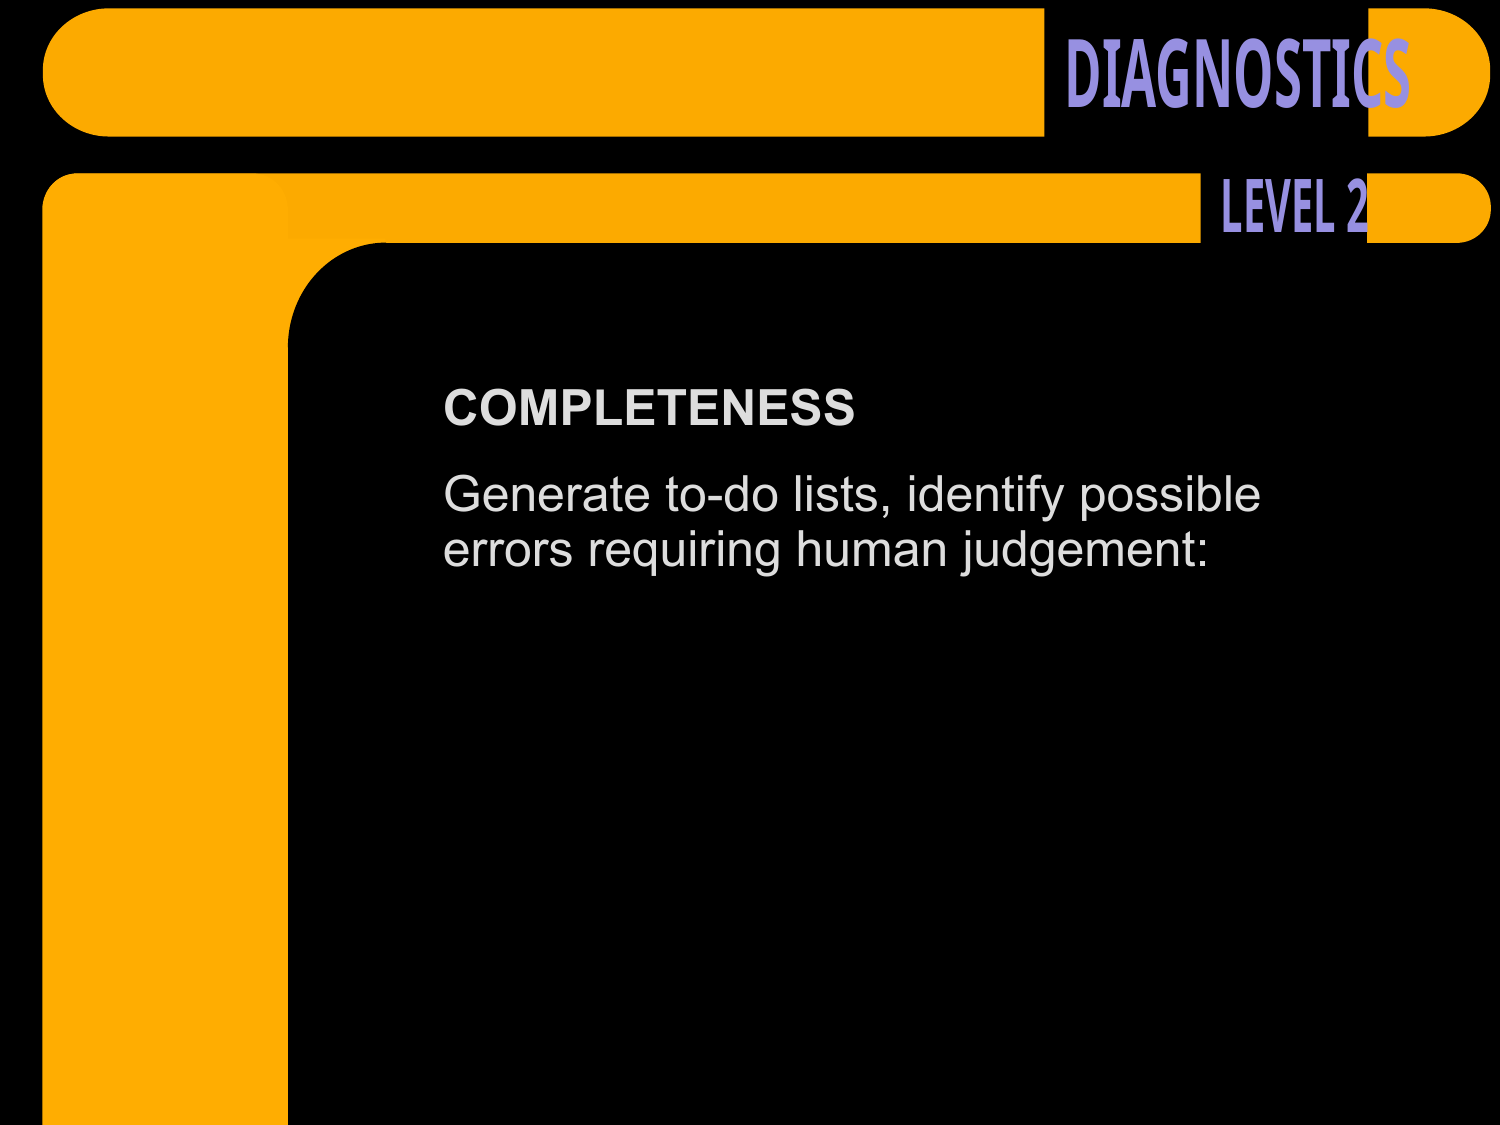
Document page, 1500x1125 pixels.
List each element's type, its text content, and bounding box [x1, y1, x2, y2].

list COMPLETENESS Generate to-do lists, identify possible errors requiring human judgement: [372, 380, 1286, 1062]
picture [0, 0, 1500, 1125]
